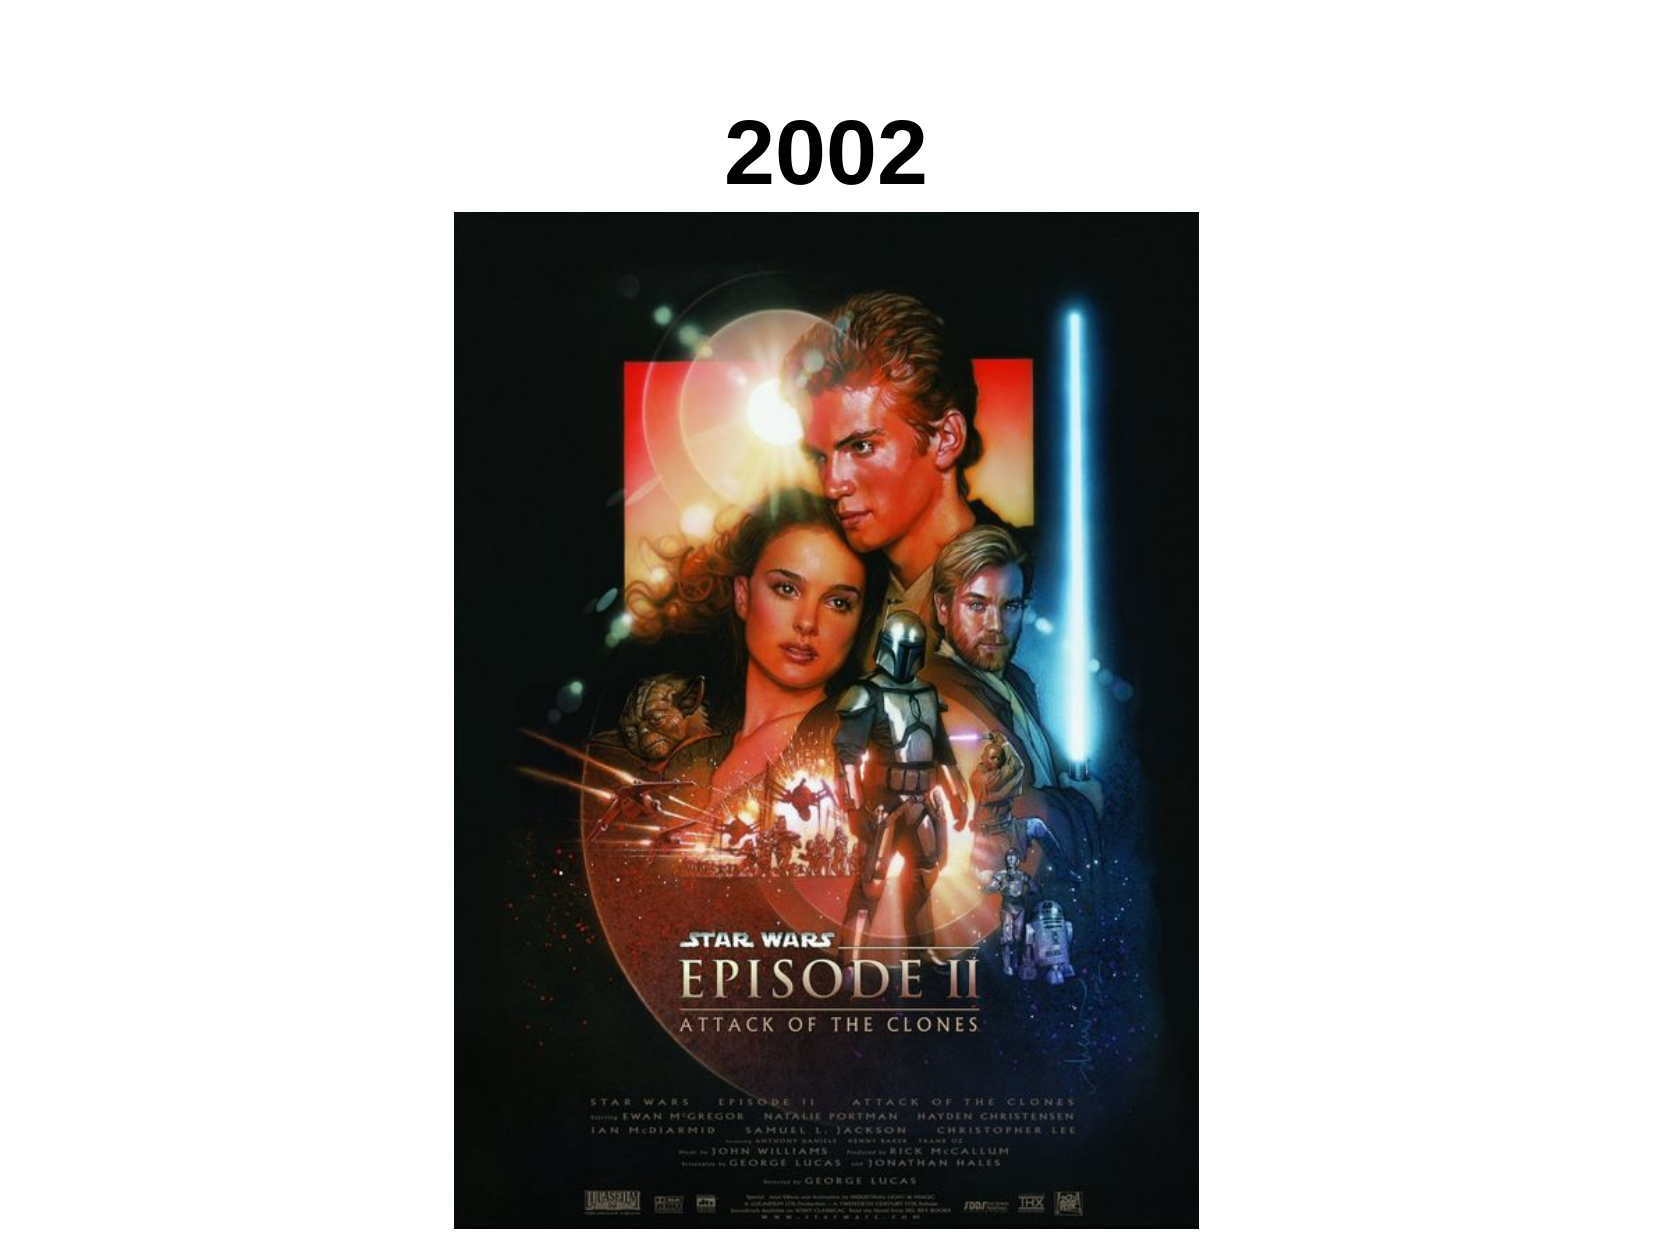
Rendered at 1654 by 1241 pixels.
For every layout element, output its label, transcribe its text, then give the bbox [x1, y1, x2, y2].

title 2002 [82, 49, 1571, 257]
picture [454, 212, 1199, 1229]
